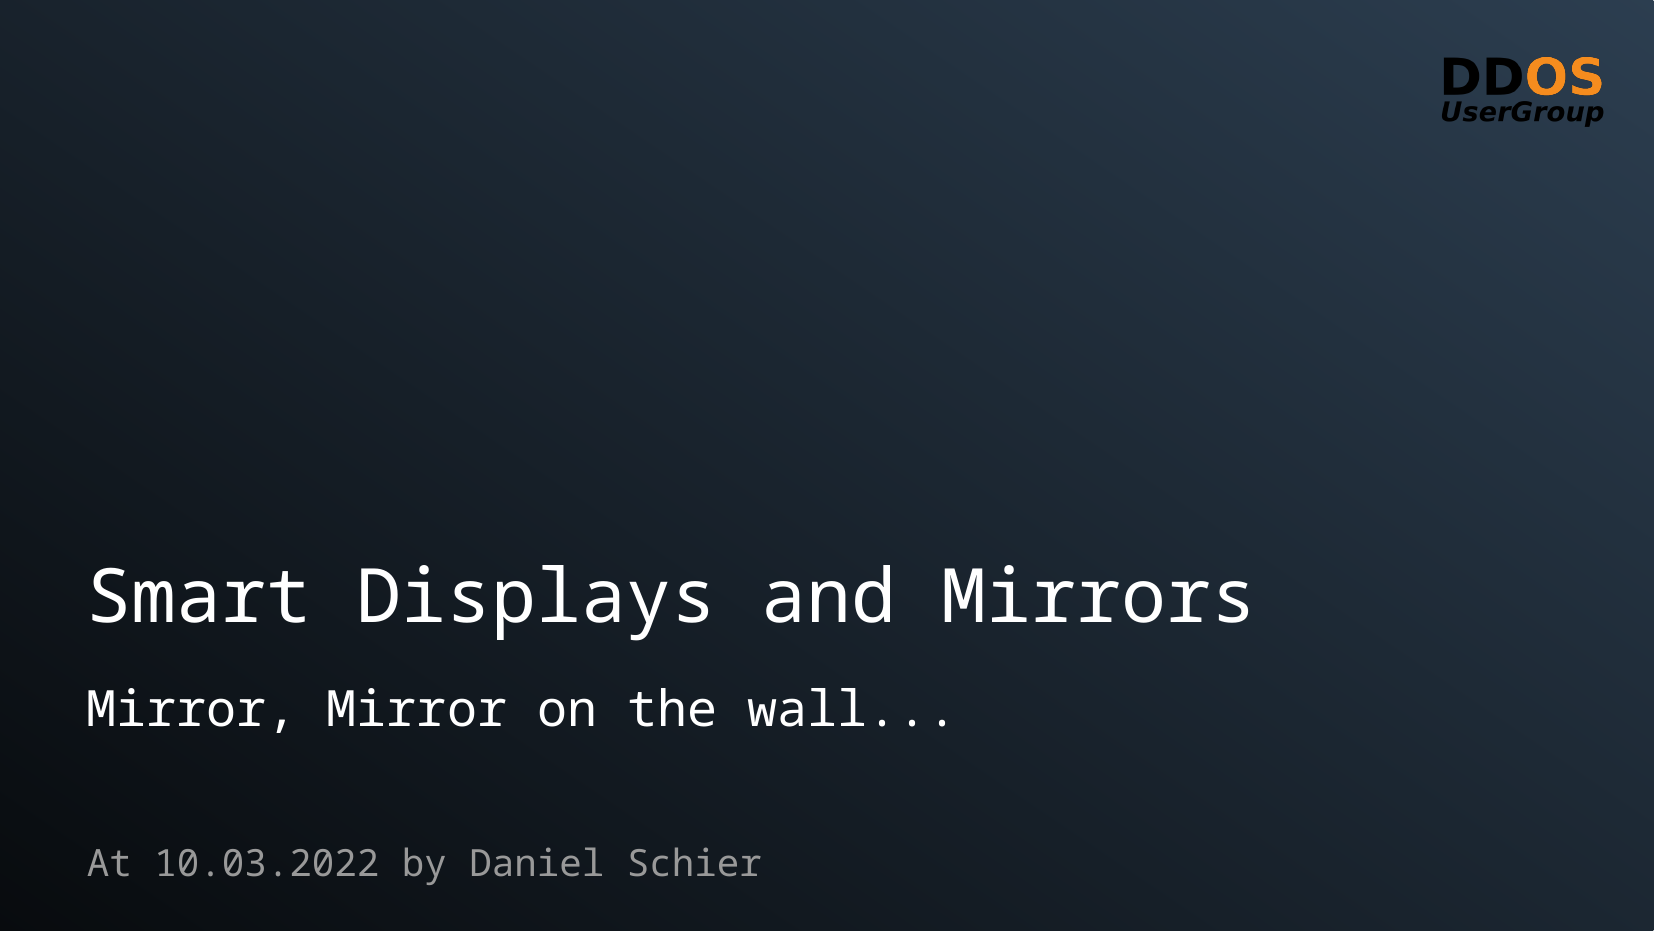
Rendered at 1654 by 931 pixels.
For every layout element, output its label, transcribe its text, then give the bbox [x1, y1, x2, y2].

title At 10.03.2022 by Daniel Schier [86, 825, 1576, 901]
title Smart Displays and Mirrors [86, 525, 1576, 663]
picture [1432, 37, 1613, 150]
title Mirror, Mirror on the wall... [86, 675, 1576, 739]
